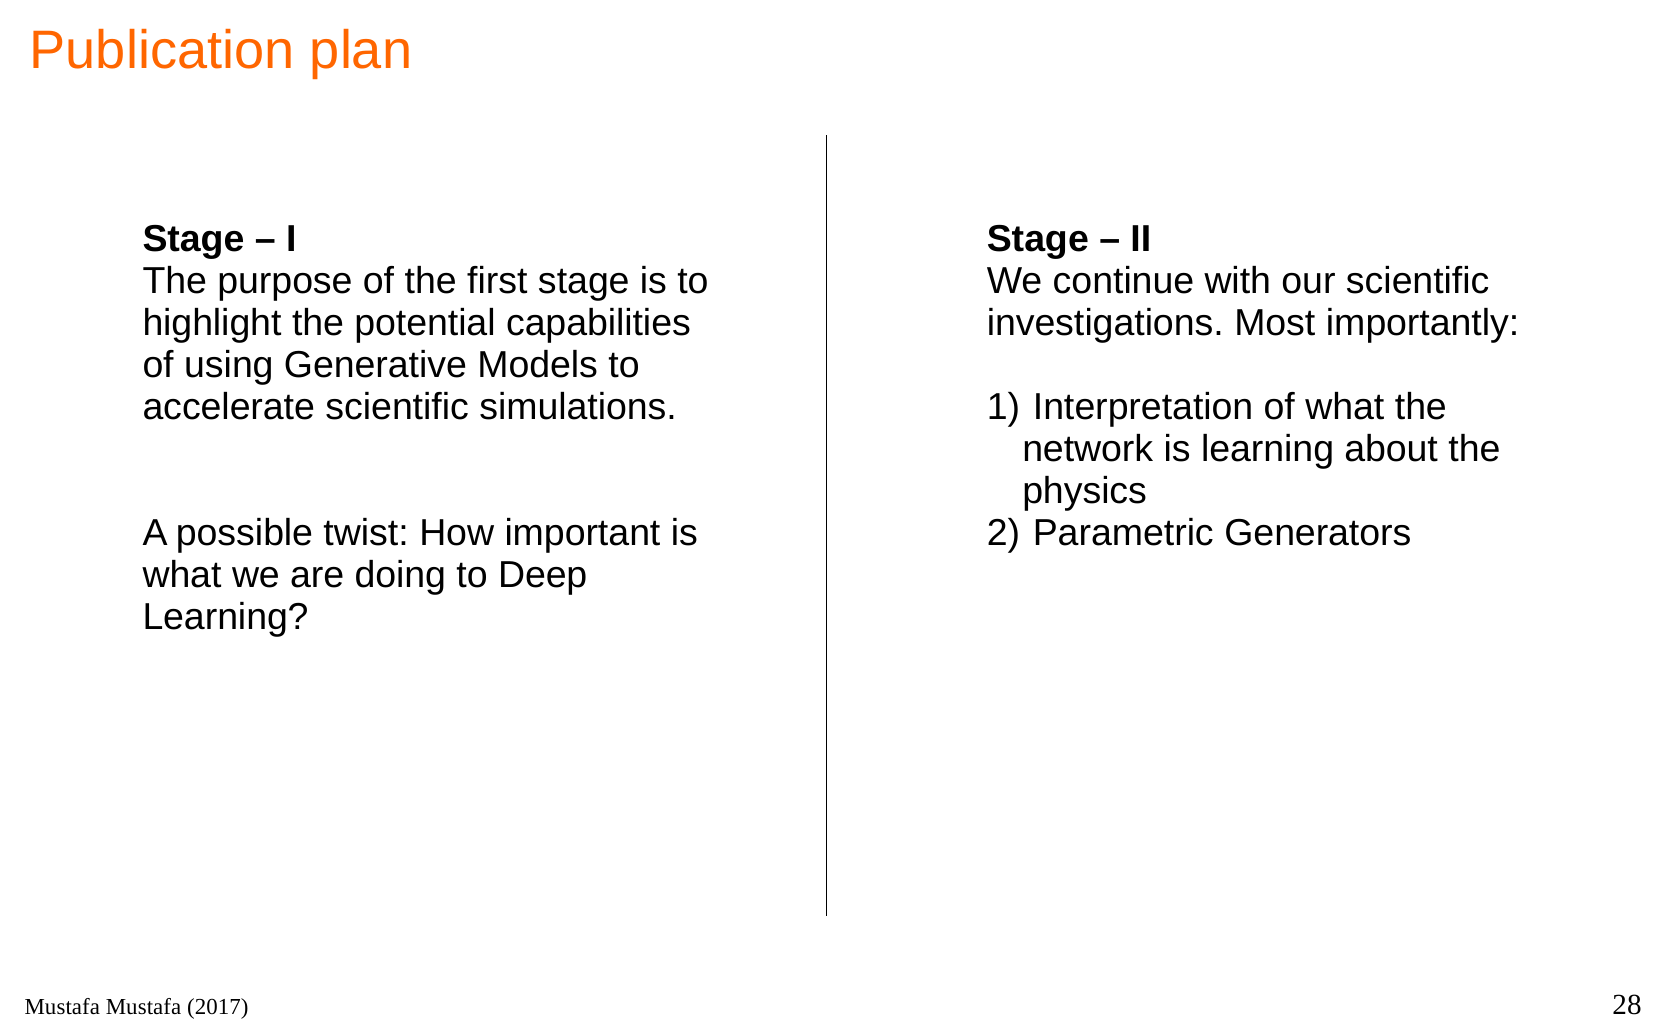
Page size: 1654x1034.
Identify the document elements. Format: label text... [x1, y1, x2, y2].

text_box Stage – I The purpose of the first stage is to highlight the potential capabilities of using Generative Models to accelerate scientific simulations. A possible twist: How important is what we are doing to Deep Learning? [127, 210, 743, 897]
text_box Stage – II We continue with our scientific investigations. Most importantly: Interpretation of what the network is learning about the physics Parametric Generators [972, 210, 1588, 886]
title Publication plan [29, 17, 1621, 82]
